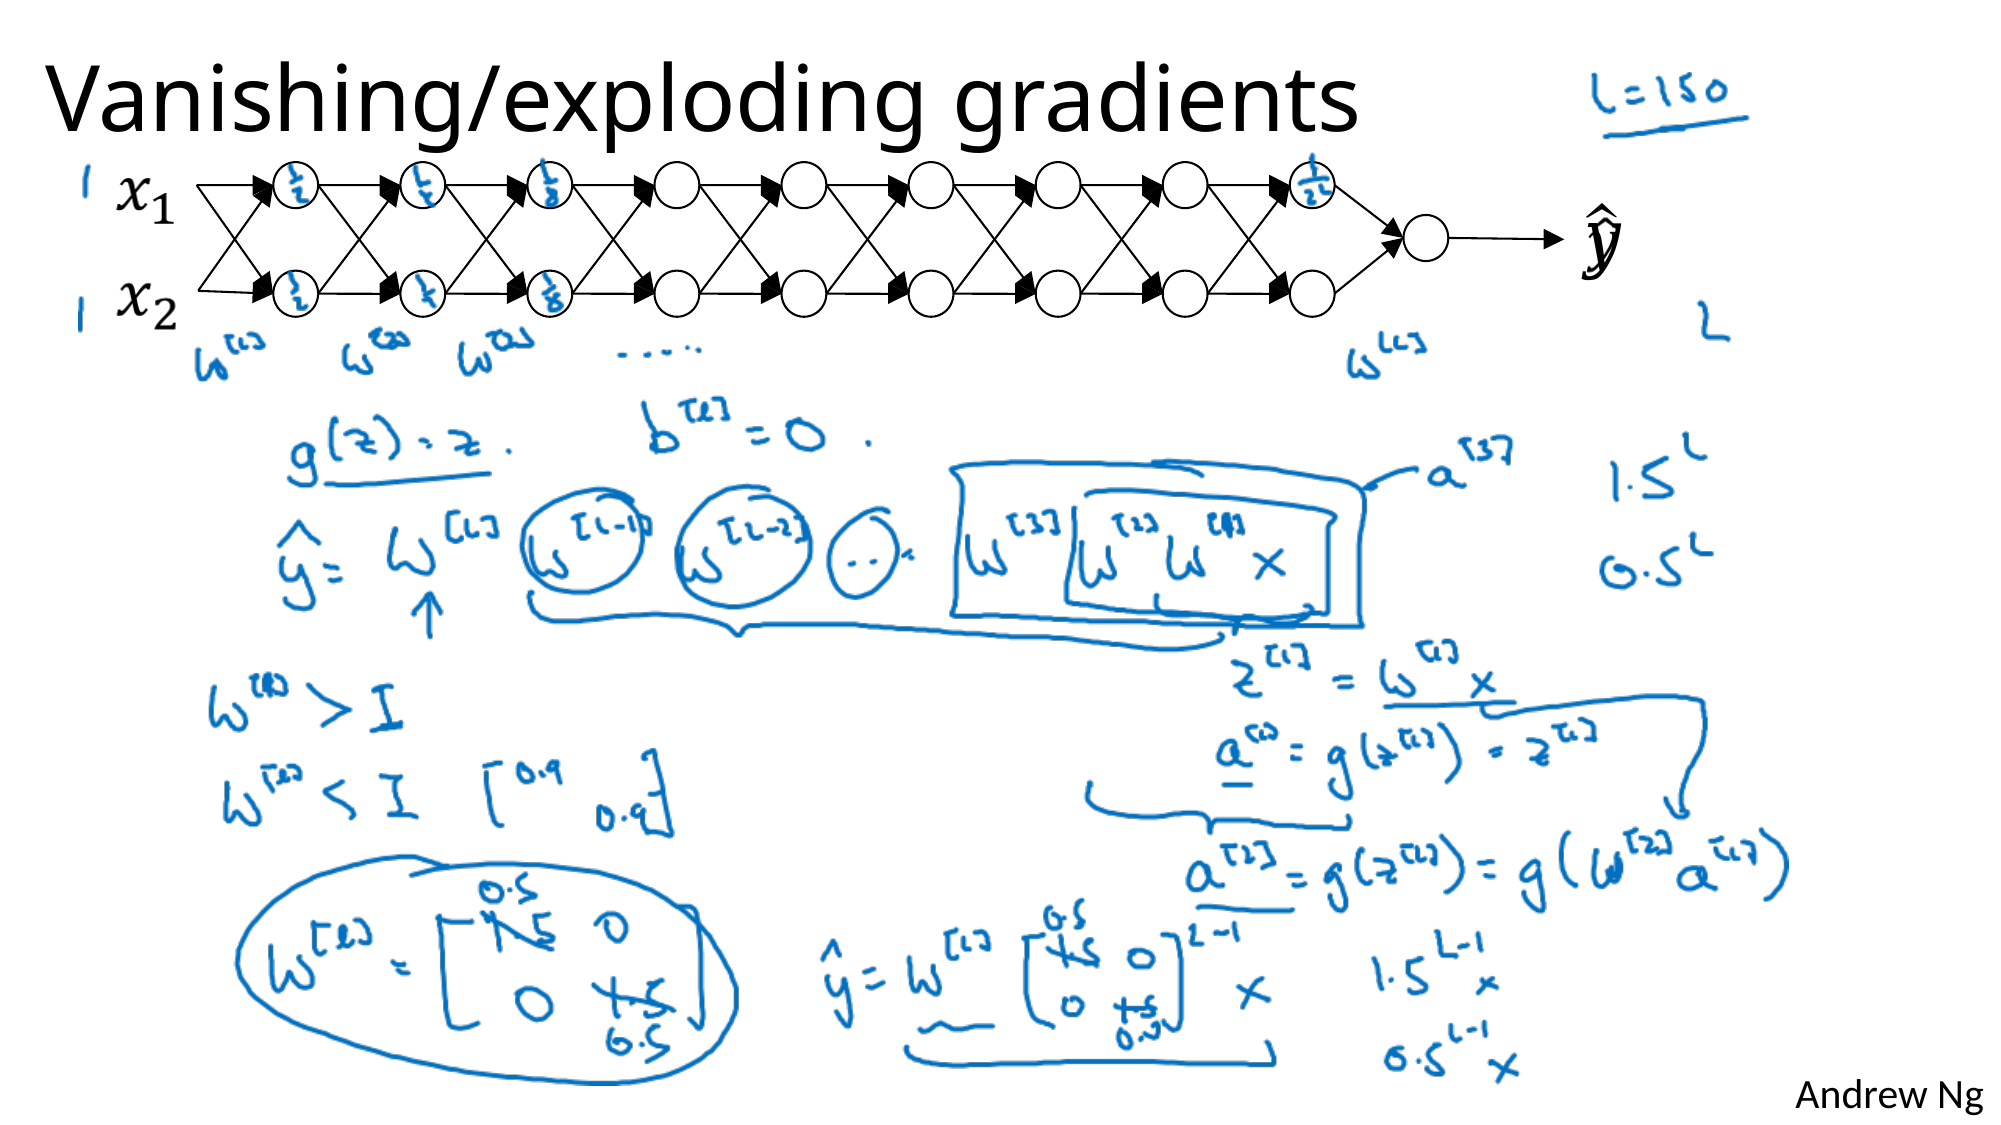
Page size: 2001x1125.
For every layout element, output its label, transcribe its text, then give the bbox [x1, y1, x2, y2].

title Vanishing/exploding gradients [30, 45, 2000, 263]
picture [78, 72, 1789, 1086]
